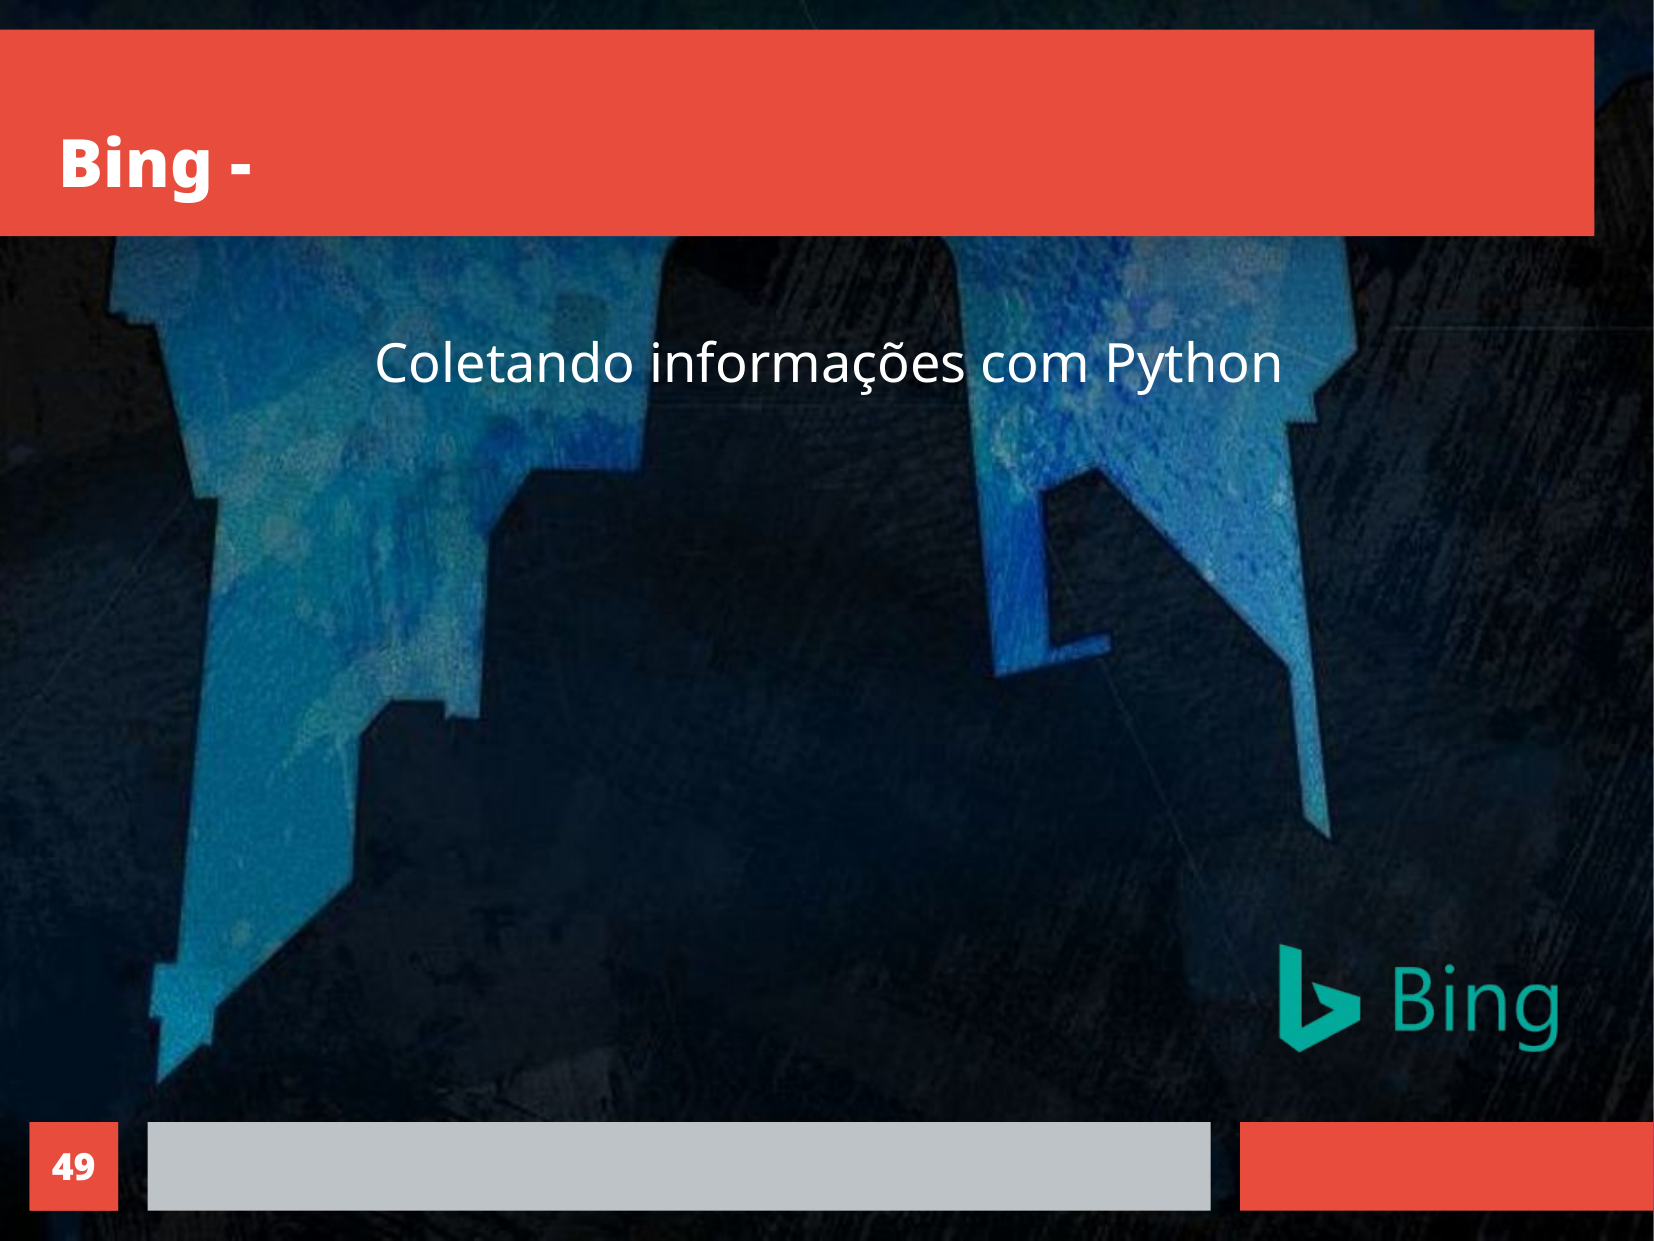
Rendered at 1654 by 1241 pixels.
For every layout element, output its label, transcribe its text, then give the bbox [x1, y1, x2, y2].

picture [0, 0, 1654, 1241]
title Bing - [59, 59, 1595, 207]
list Coletando informações com Python [59, 324, 1565, 427]
